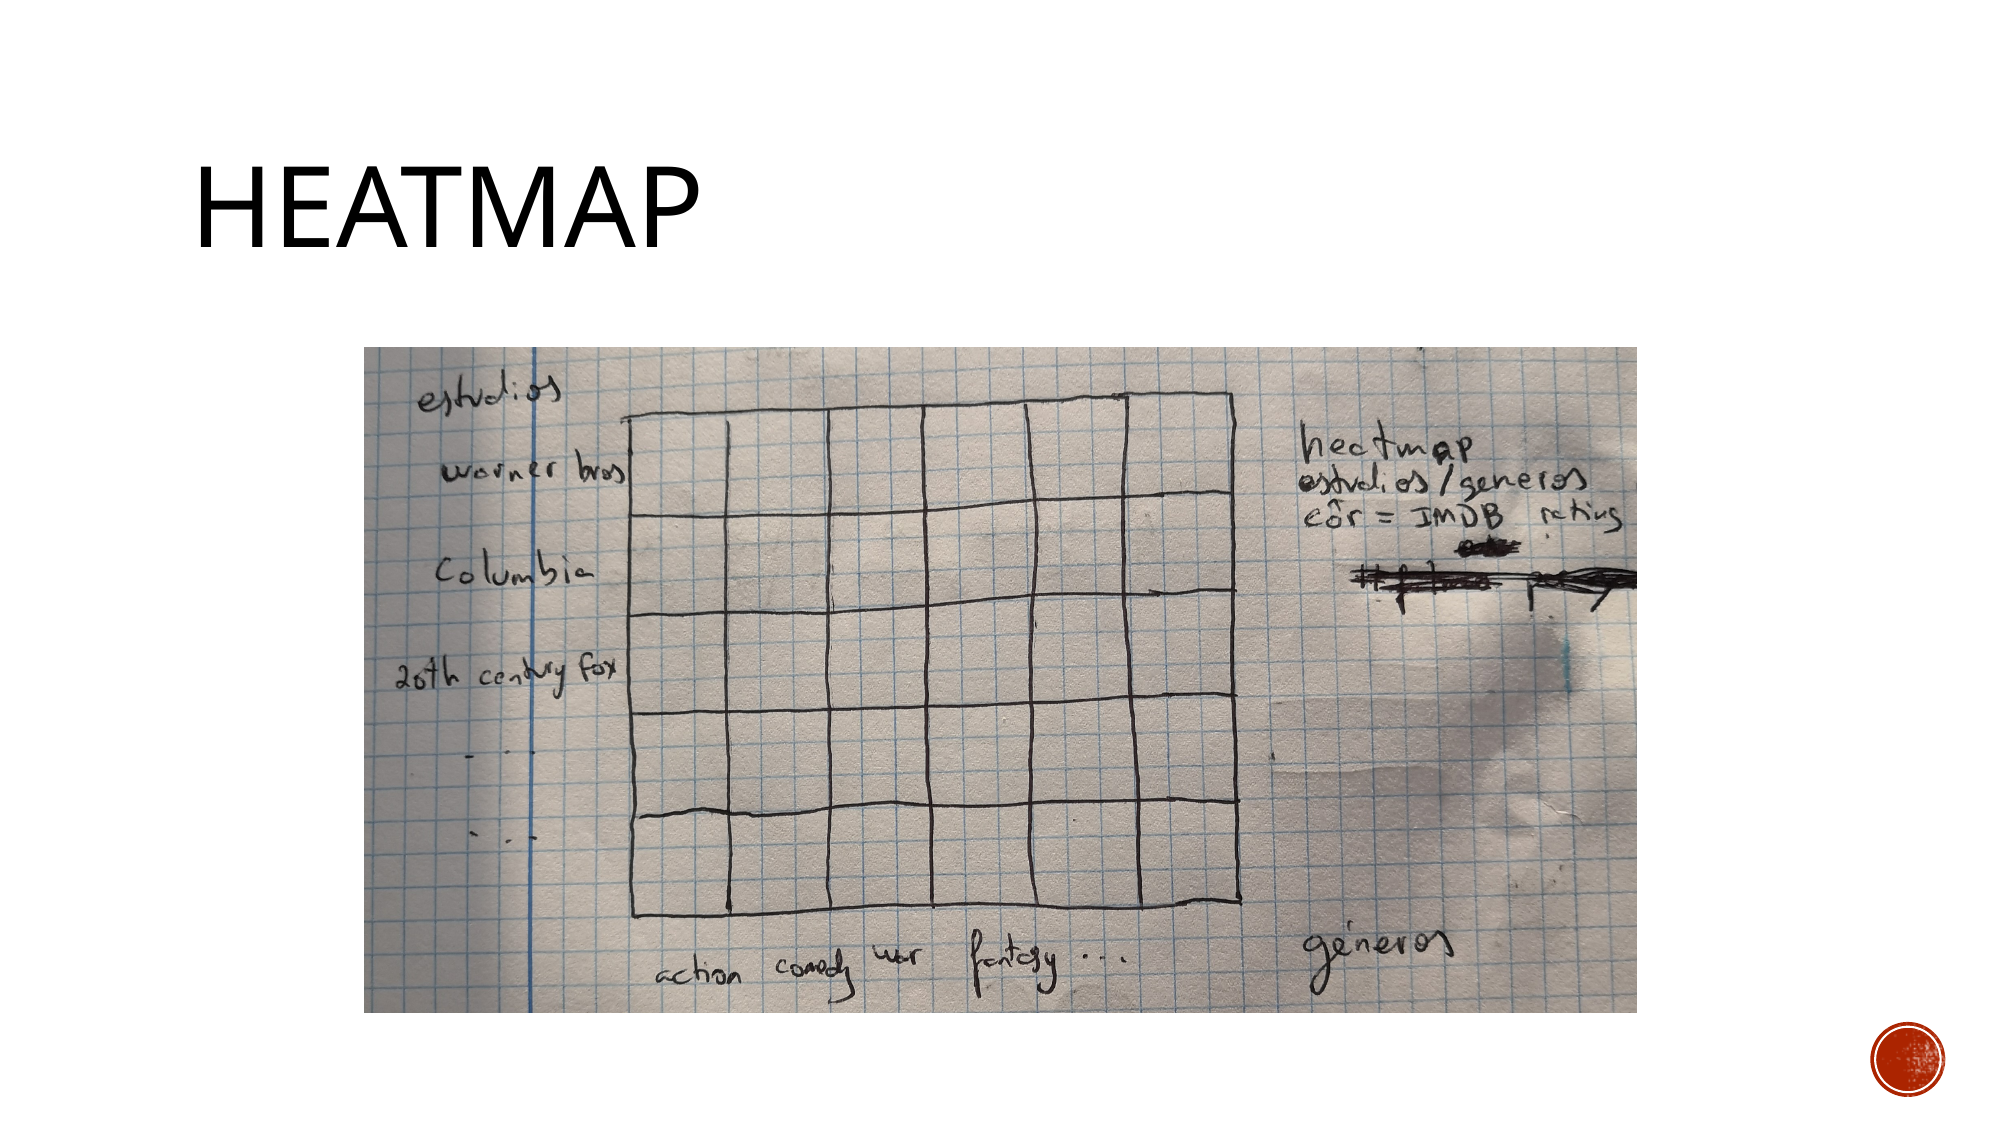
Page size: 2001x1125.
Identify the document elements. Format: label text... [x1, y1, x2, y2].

title heatmap [175, 79, 1826, 344]
picture [364, 347, 1637, 1013]
